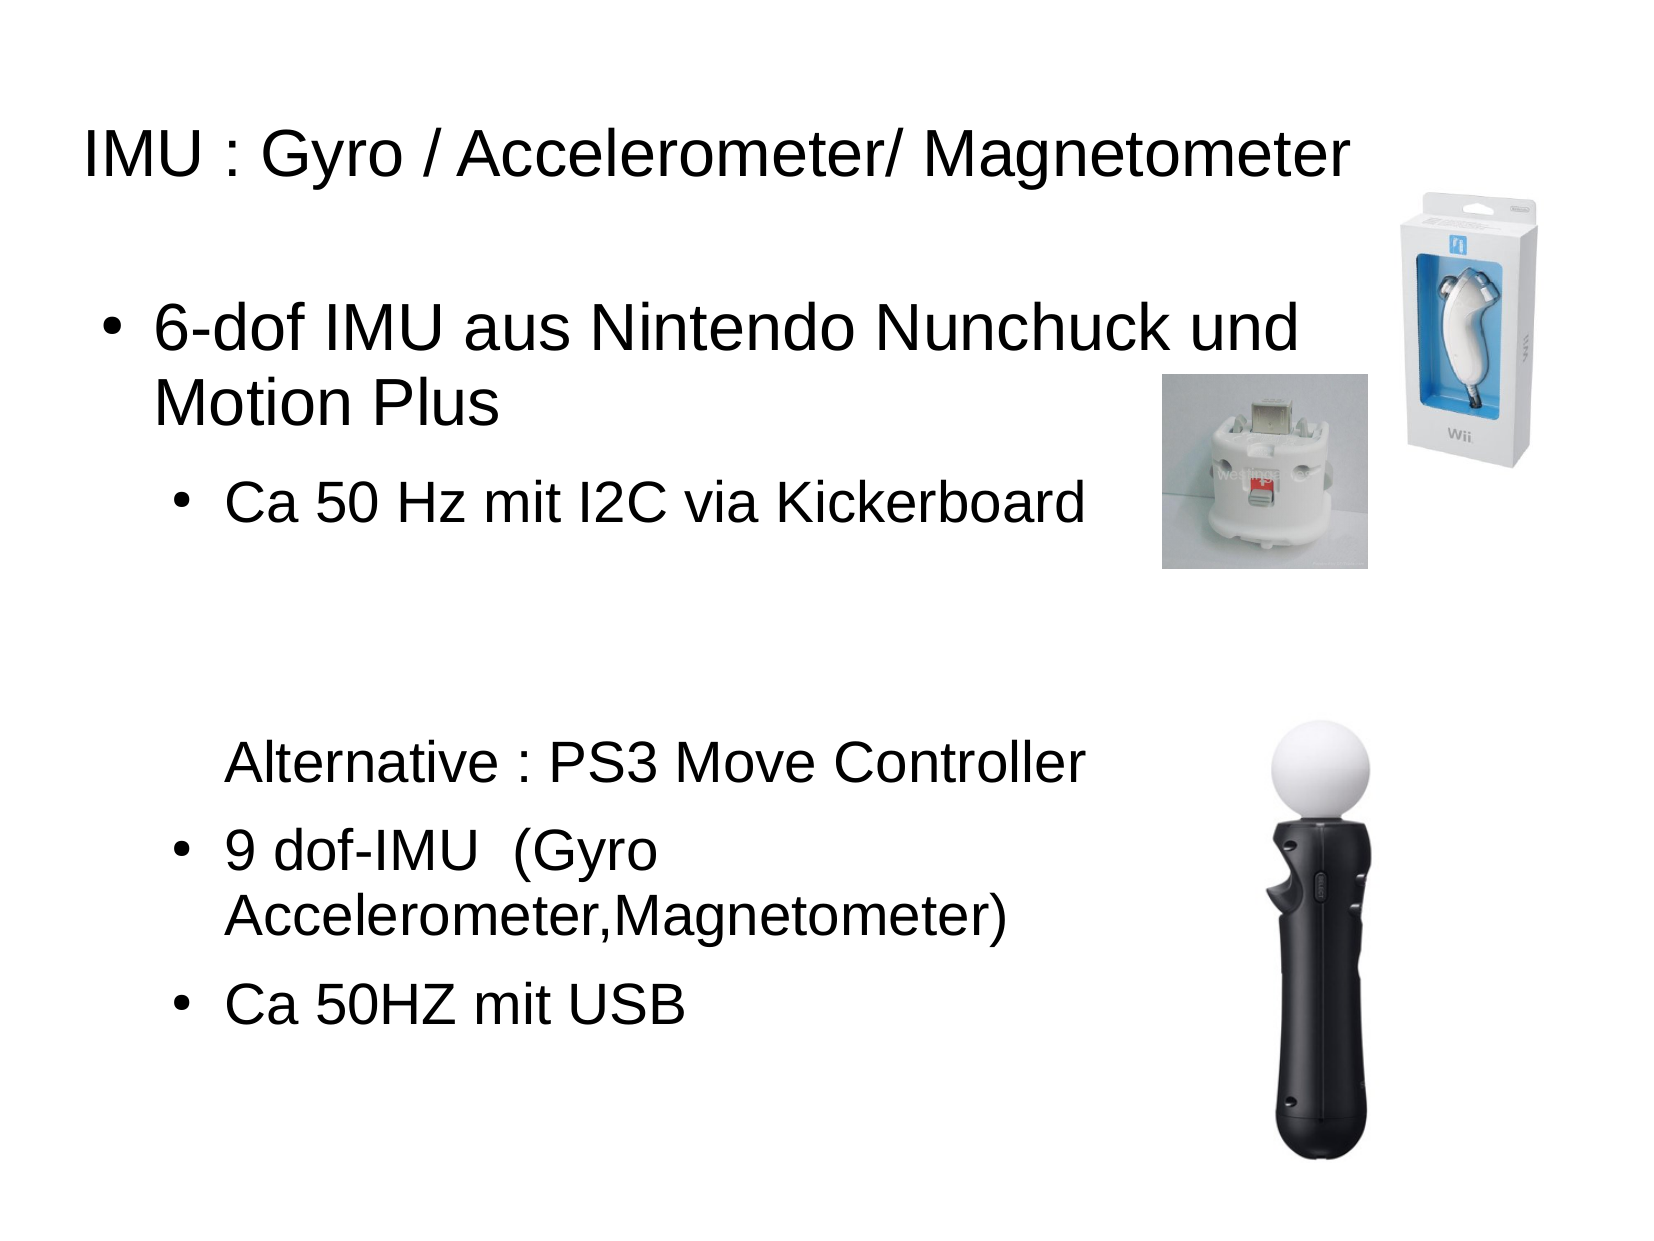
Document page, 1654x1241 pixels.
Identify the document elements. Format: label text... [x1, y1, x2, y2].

title IMU : Gyro / Accelerometer/ Magnetometer [82, 56, 1571, 250]
picture [1097, 712, 1538, 1163]
picture [1162, 187, 1613, 569]
list 6-dof IMU aus Nintendo Nunchuck und Motion Plus Ca 50 Hz mit I2C via Kickerboard Alternative : PS3 Move Controller 9 dof-IMU (Gyro Accelerometer,Magnetometer) Ca 50HZ mit USB [82, 290, 1313, 1109]
